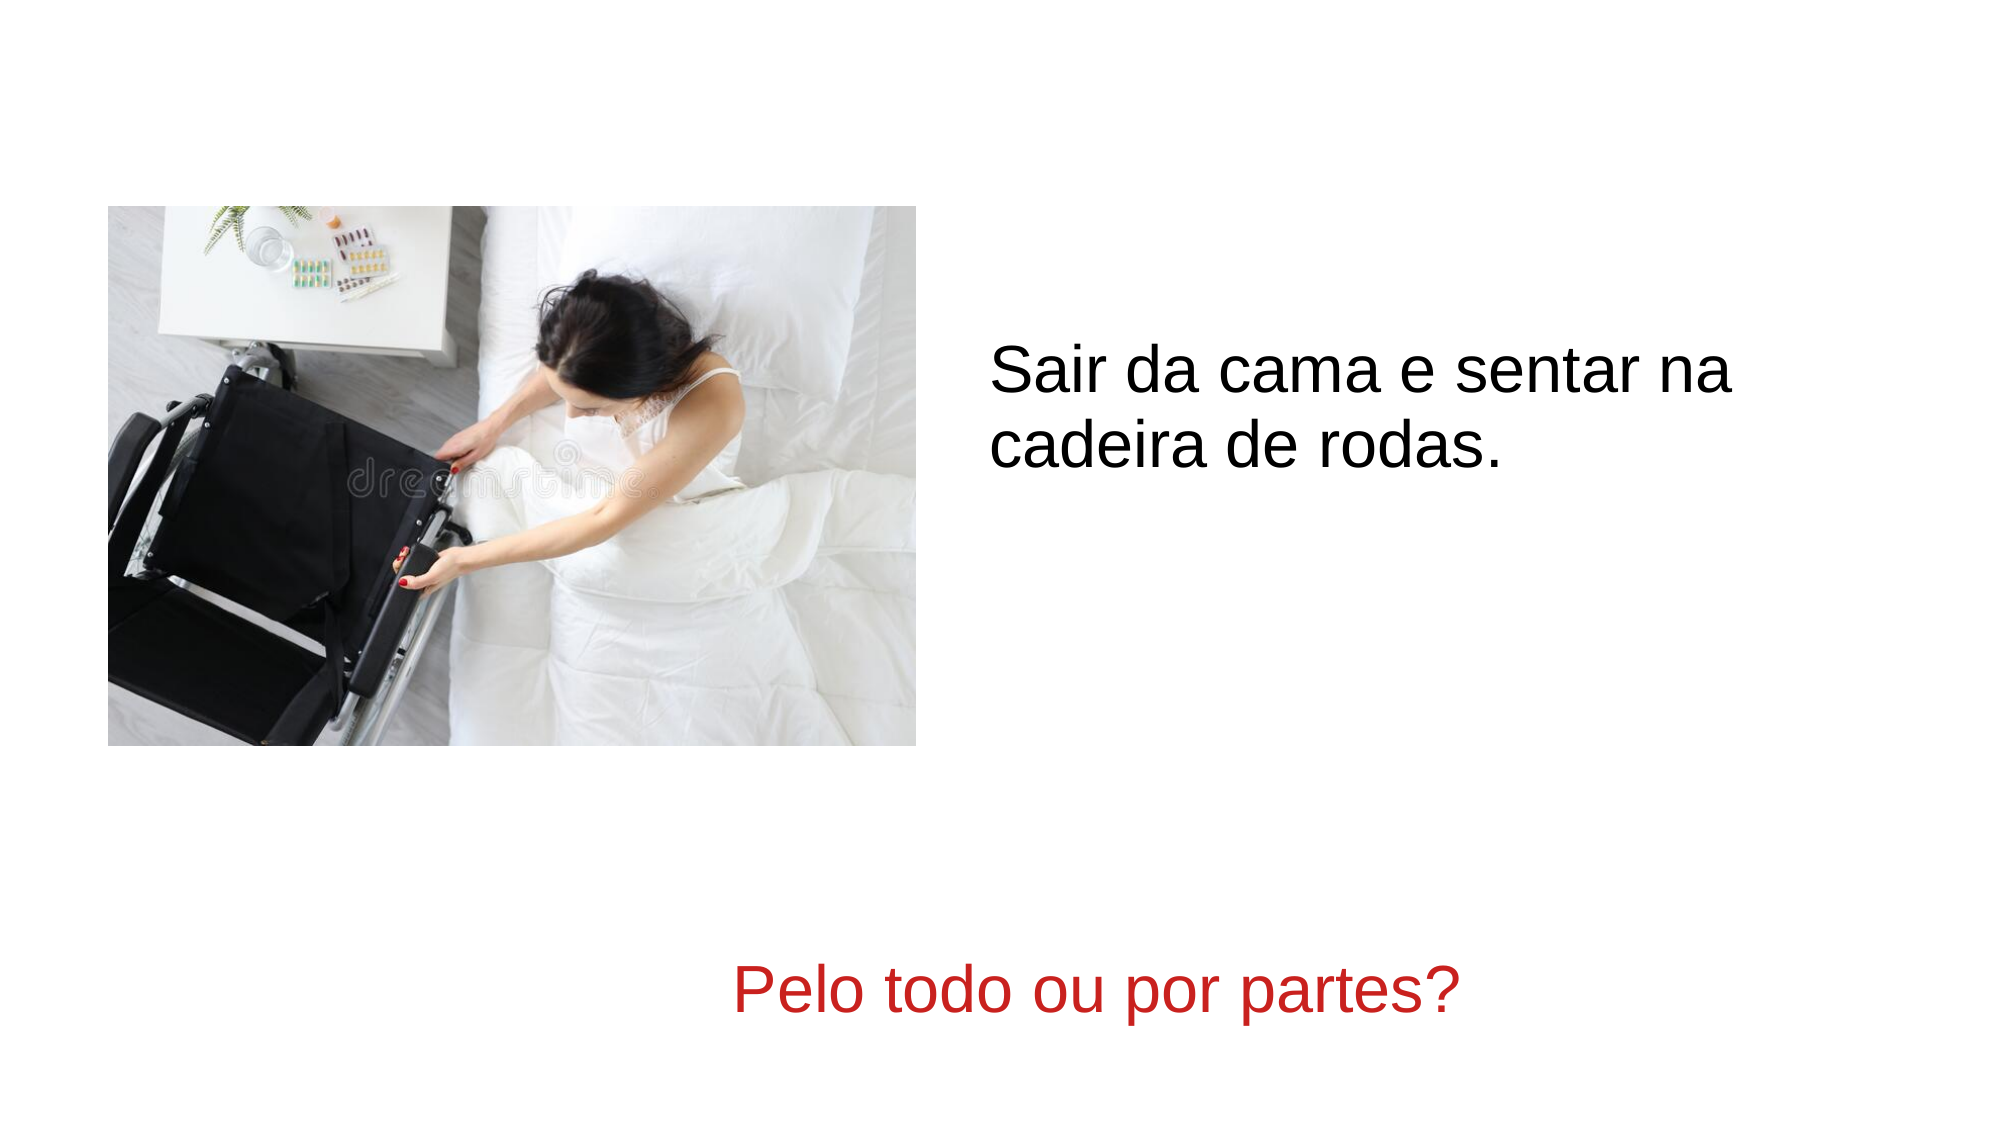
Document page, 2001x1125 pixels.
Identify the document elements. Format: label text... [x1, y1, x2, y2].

picture [108, 206, 916, 746]
text_box Sair da cama e sentar na cadeira de rodas. [974, 324, 1802, 650]
text_box Pelo todo ou por partes? [717, 944, 1477, 1035]
